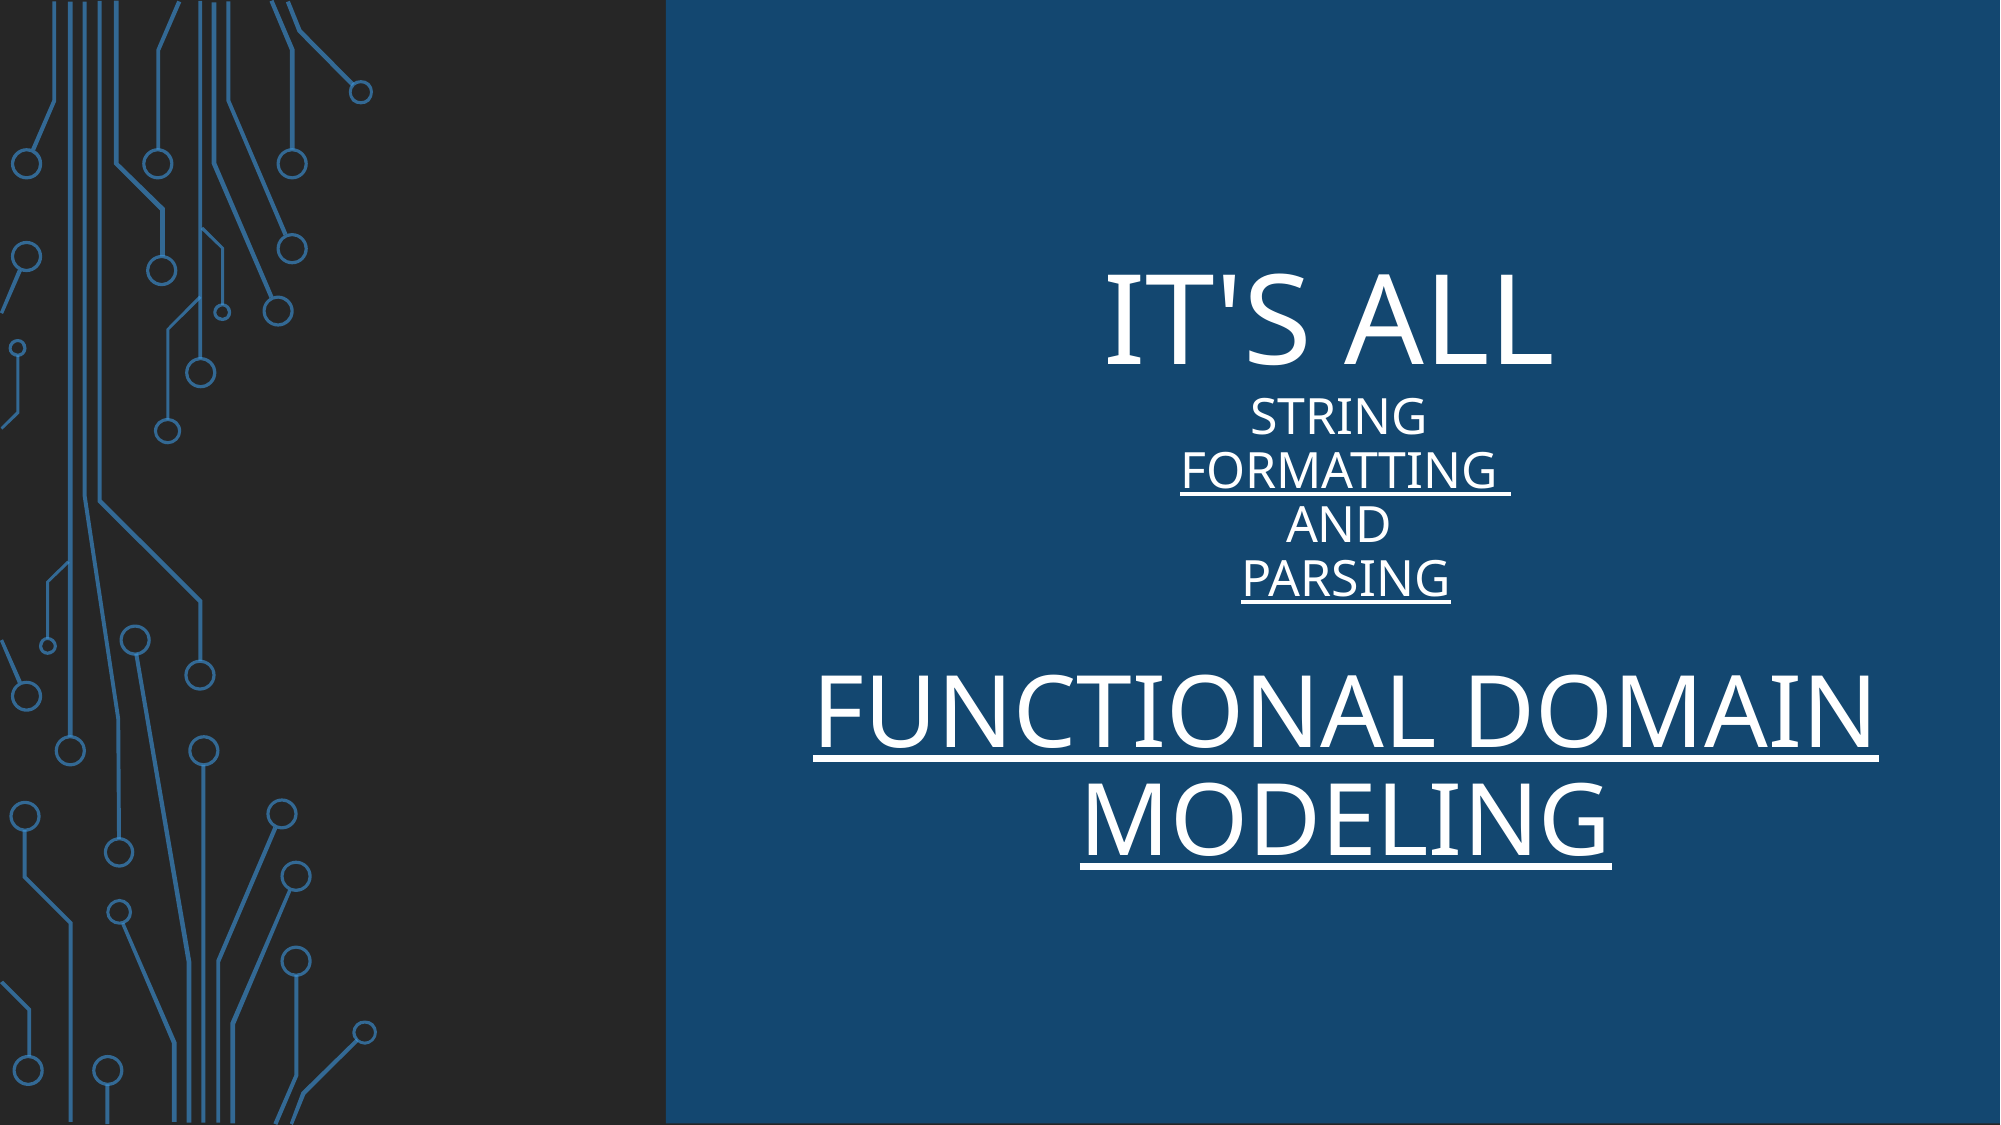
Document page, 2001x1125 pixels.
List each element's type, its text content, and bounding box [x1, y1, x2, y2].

title It's all string formatting and parsing Functional DOMAIN MODELING [763, 72, 1929, 1061]
text_box [0, 0, 2000, 1125]
